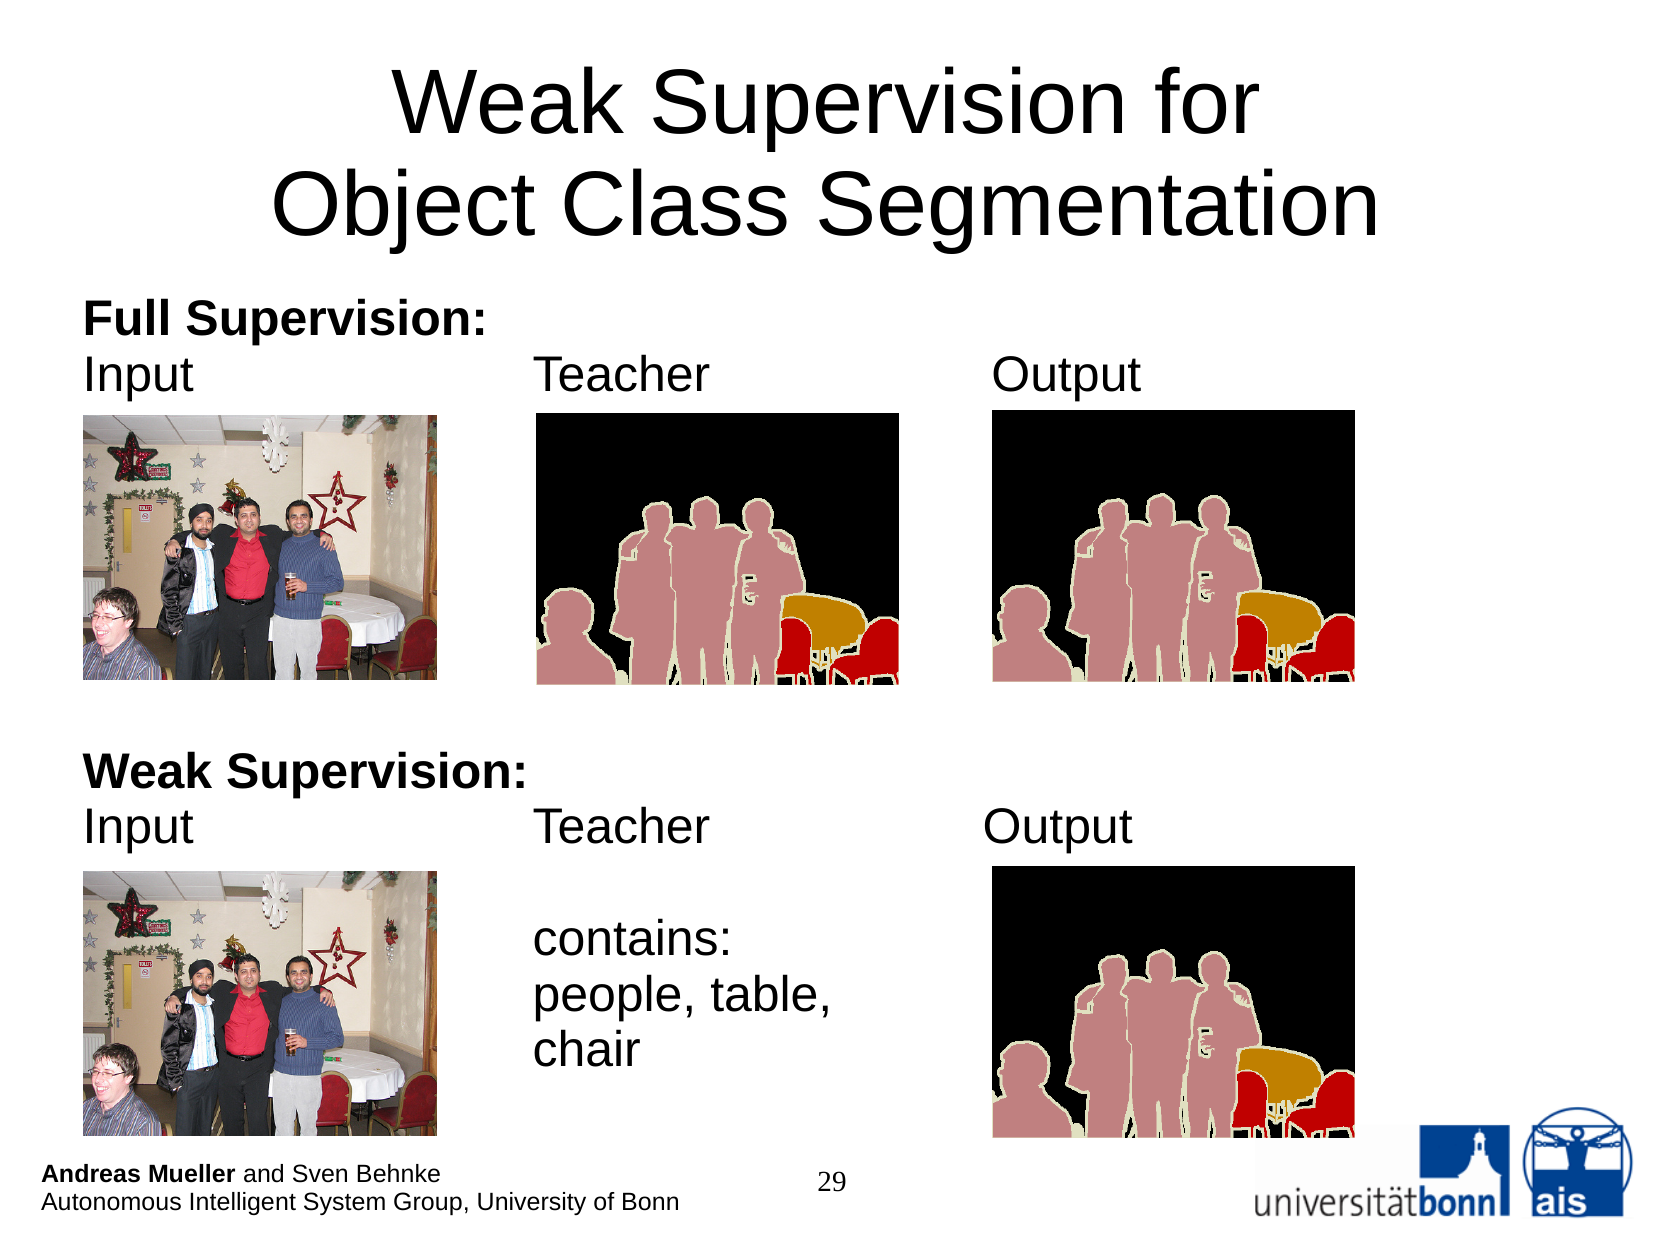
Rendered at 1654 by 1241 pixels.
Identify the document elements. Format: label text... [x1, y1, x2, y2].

picture [83, 415, 437, 680]
list Full Supervision: Input Teacher Output Weak Supervision: Input Teacher Output contains: people, table, chair [82, 290, 1571, 1109]
title Weak Supervision for Object Class Segmentation [82, 49, 1571, 257]
picture [83, 871, 437, 1136]
picture [992, 410, 1355, 682]
picture [992, 866, 1635, 1220]
picture [536, 413, 899, 685]
